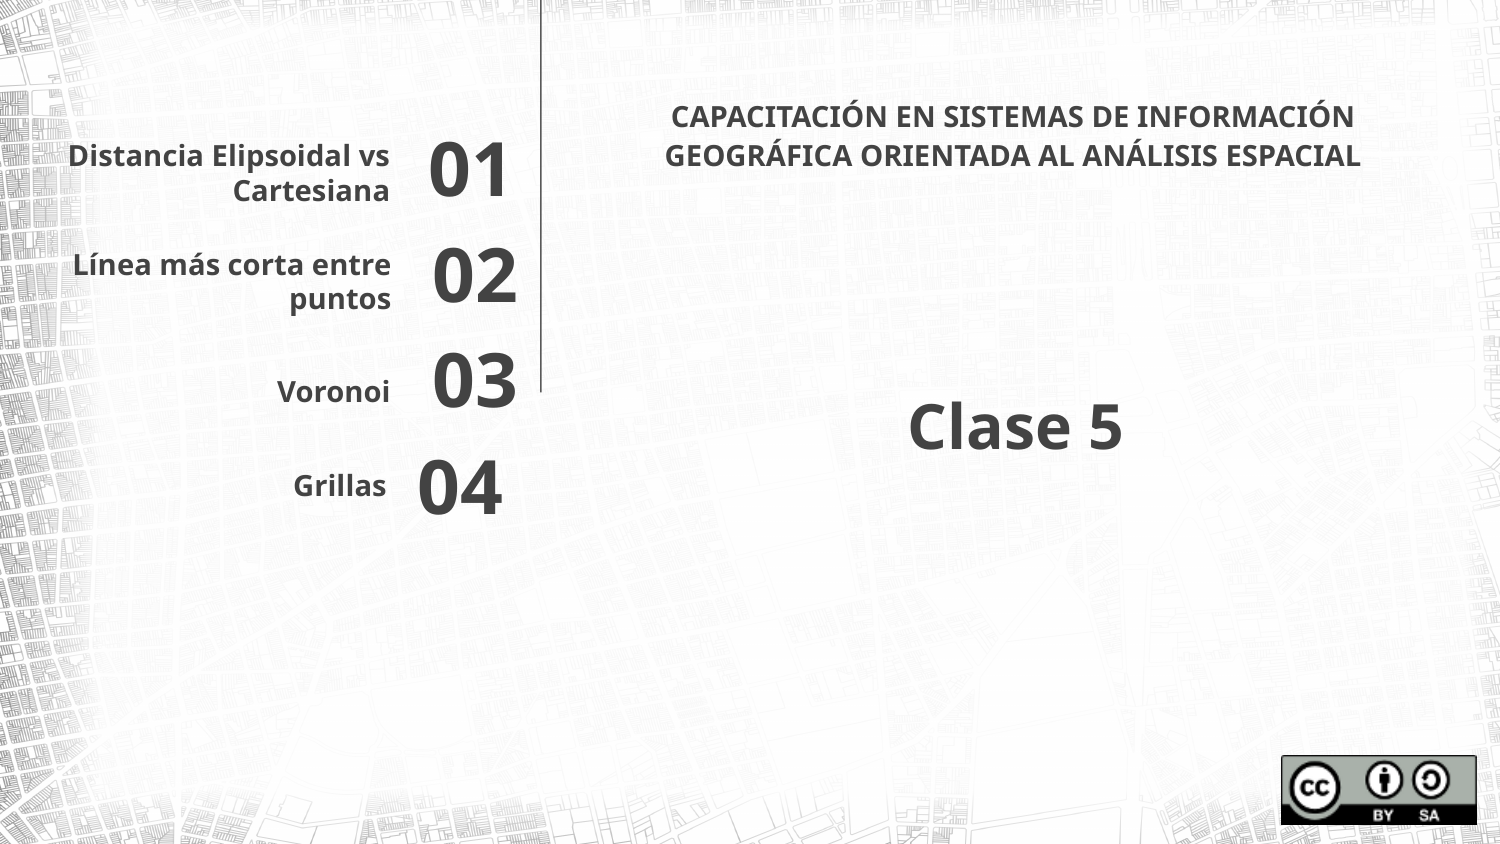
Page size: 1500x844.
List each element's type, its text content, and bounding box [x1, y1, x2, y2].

text_box Línea más corta entre puntos [0, 236, 407, 330]
picture [0, 0, 1500, 844]
text_box 02 [351, 224, 533, 320]
text_box 03 [351, 330, 533, 426]
text_box Grillas [0, 422, 402, 518]
text_box Clase 5 [732, 347, 1300, 502]
text_box Distancia Elipsoidal vs Cartesiana [0, 127, 406, 223]
text_box Voronoi [0, 328, 406, 422]
text_box 01 [347, 118, 529, 214]
text_box CAPACITACIÓN EN SISTEMAS DE INFORMACIÓN GEOGRÁFICA ORIENTADA AL ANÁLISIS ESPACIAL [609, 88, 1418, 258]
text_box 04 [403, 436, 579, 532]
